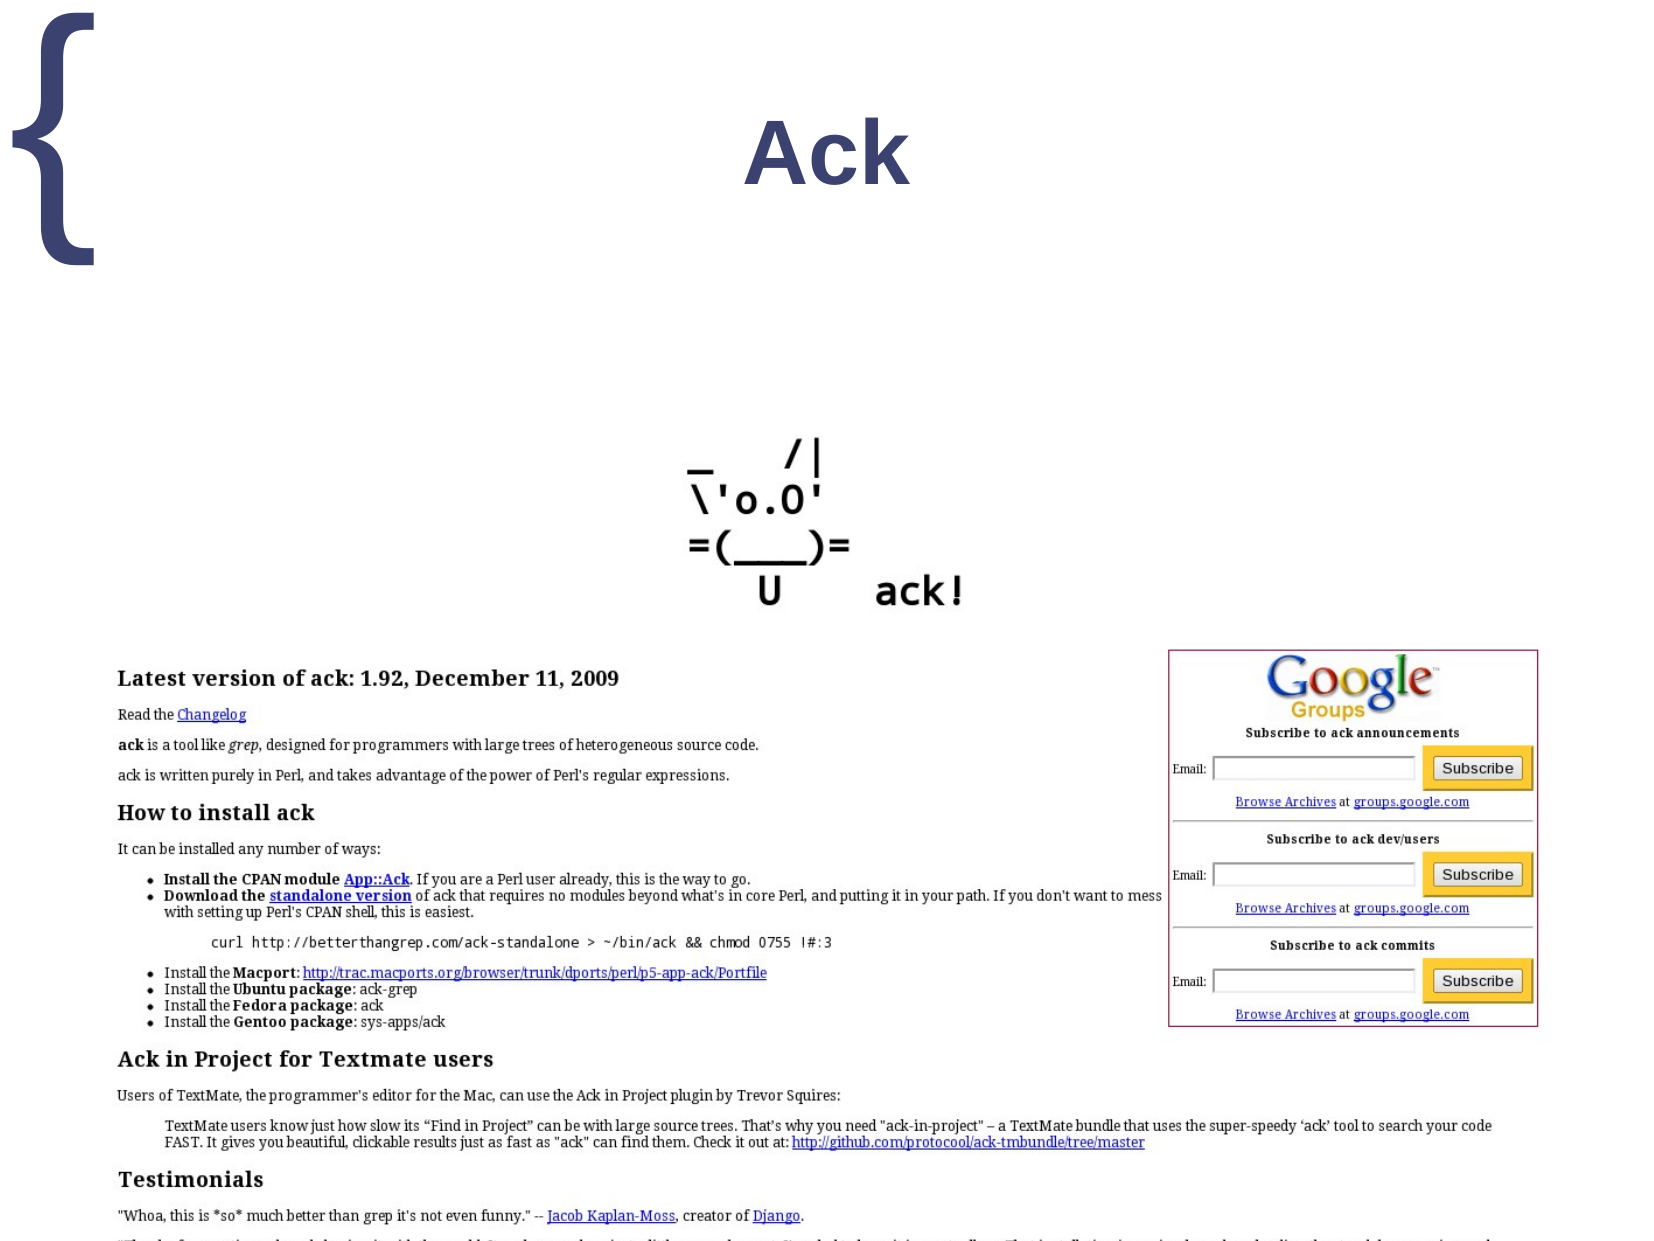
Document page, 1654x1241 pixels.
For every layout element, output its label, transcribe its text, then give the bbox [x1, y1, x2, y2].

title Ack [82, 56, 1571, 250]
picture [1, 388, 1654, 1241]
